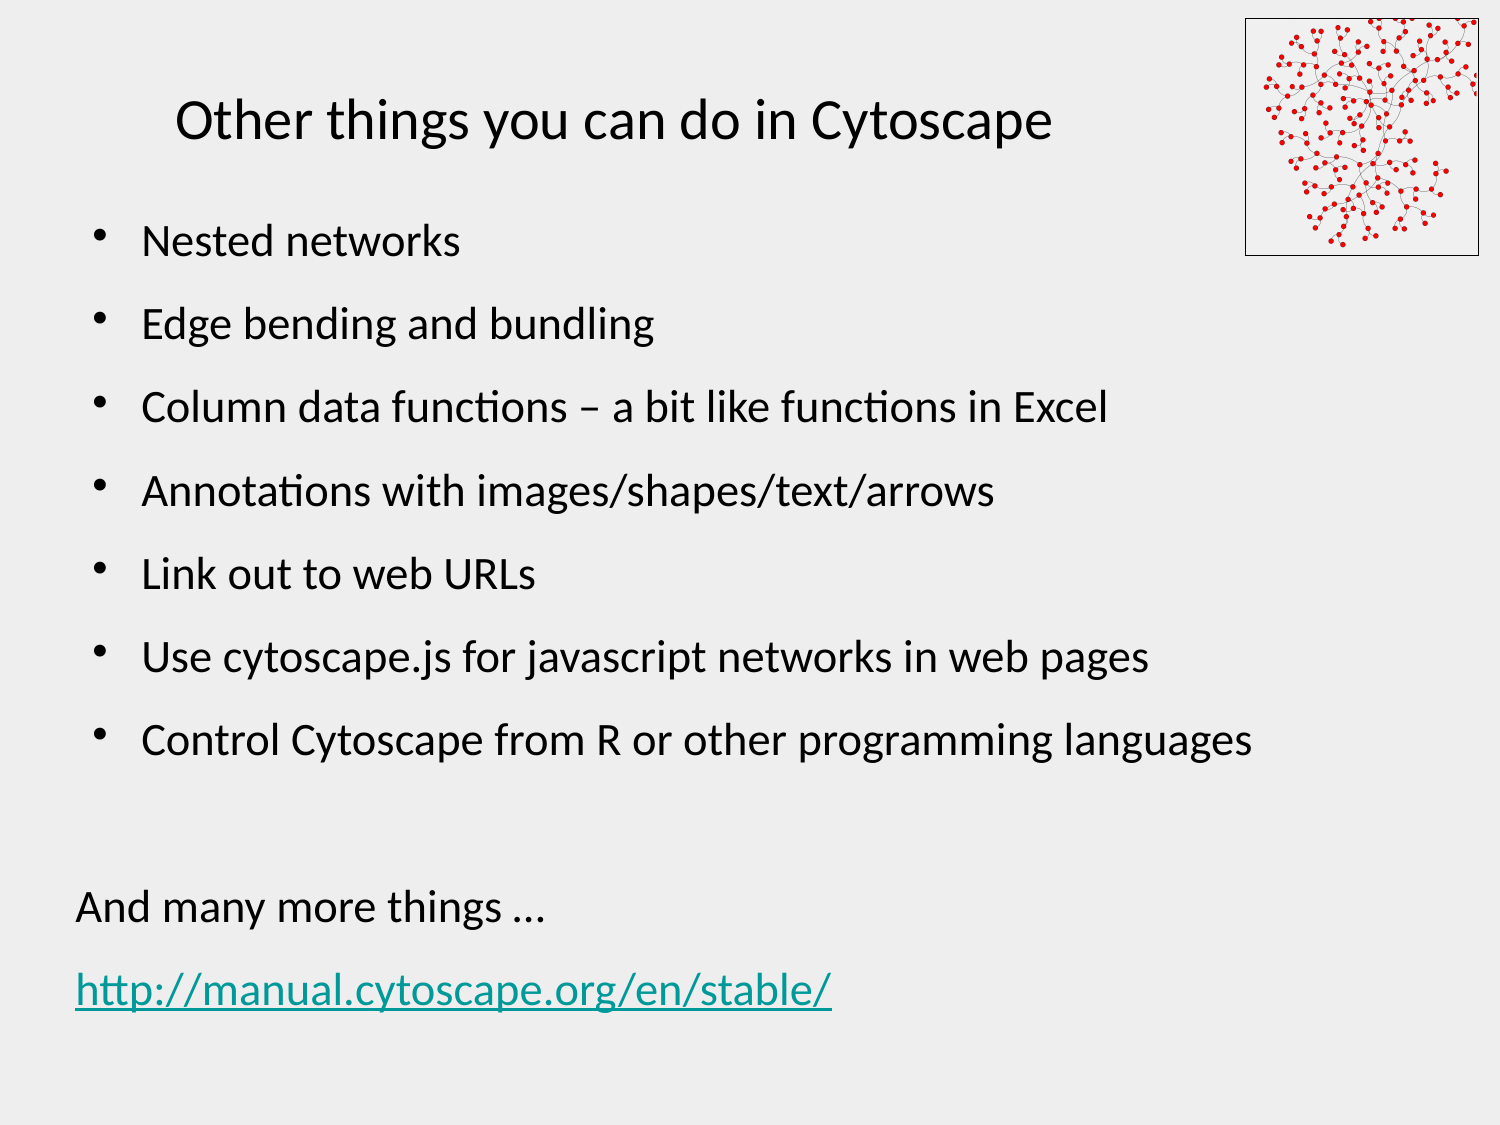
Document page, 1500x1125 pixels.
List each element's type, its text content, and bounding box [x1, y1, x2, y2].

picture [1246, 19, 1478, 255]
text_box Other things you can do in Cytoscape [0, 80, 1290, 151]
text_box Nested networks Edge bending and bundling Column data functions – a bit like functions in Excel Annotations with images/shapes/text/arrows Link out to web URLs Use cytoscape.js for javascript networks in web pages Control Cytoscape from R or other programming languages And many more things … http://manual.cytoscape.org/en/stable/ [75, 209, 1470, 1020]
